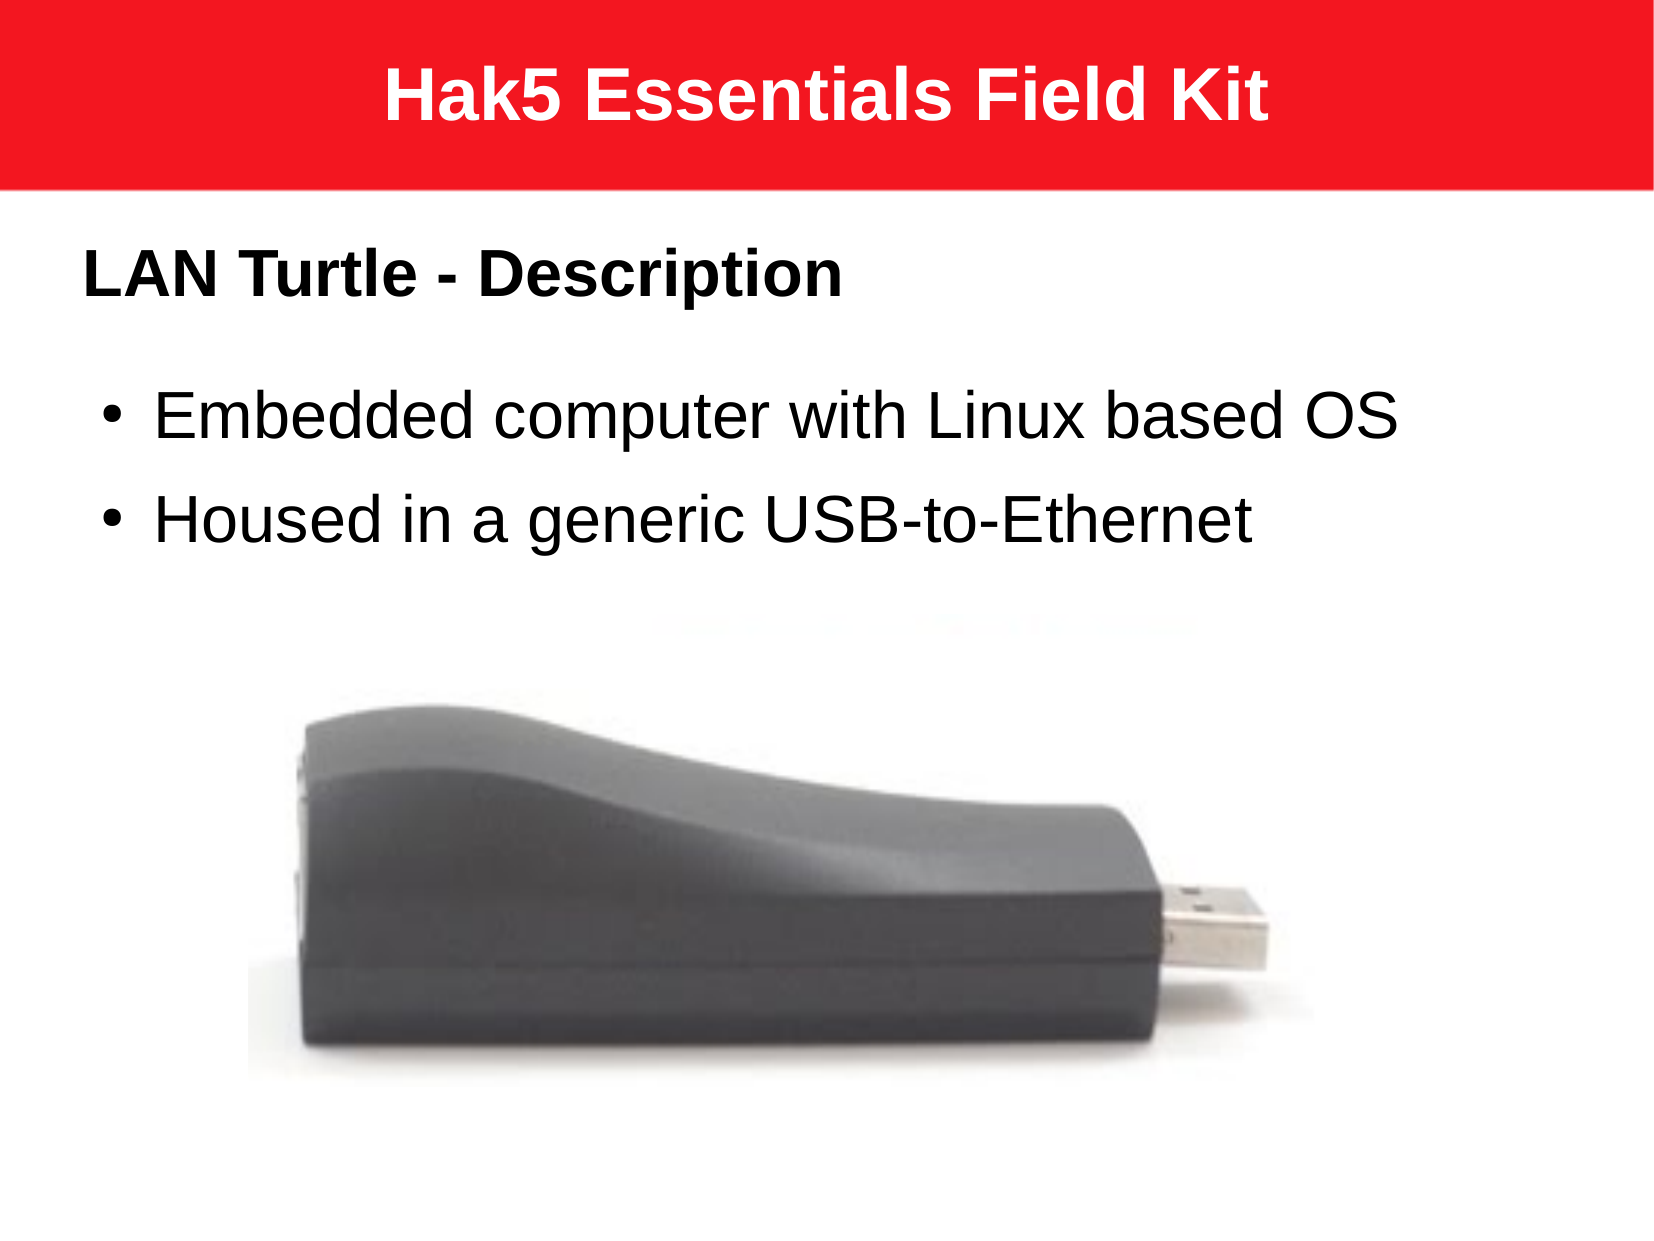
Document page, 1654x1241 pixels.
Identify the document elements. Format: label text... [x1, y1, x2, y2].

list Embedded computer with Linux based OS Housed in a generic USB-to-Ethernet [82, 377, 1571, 1205]
title Hak5 Essentials Field Kit [82, 0, 1571, 189]
list LAN Turtle - Description [11, 236, 1430, 343]
picture [0, 0, 1654, 1241]
